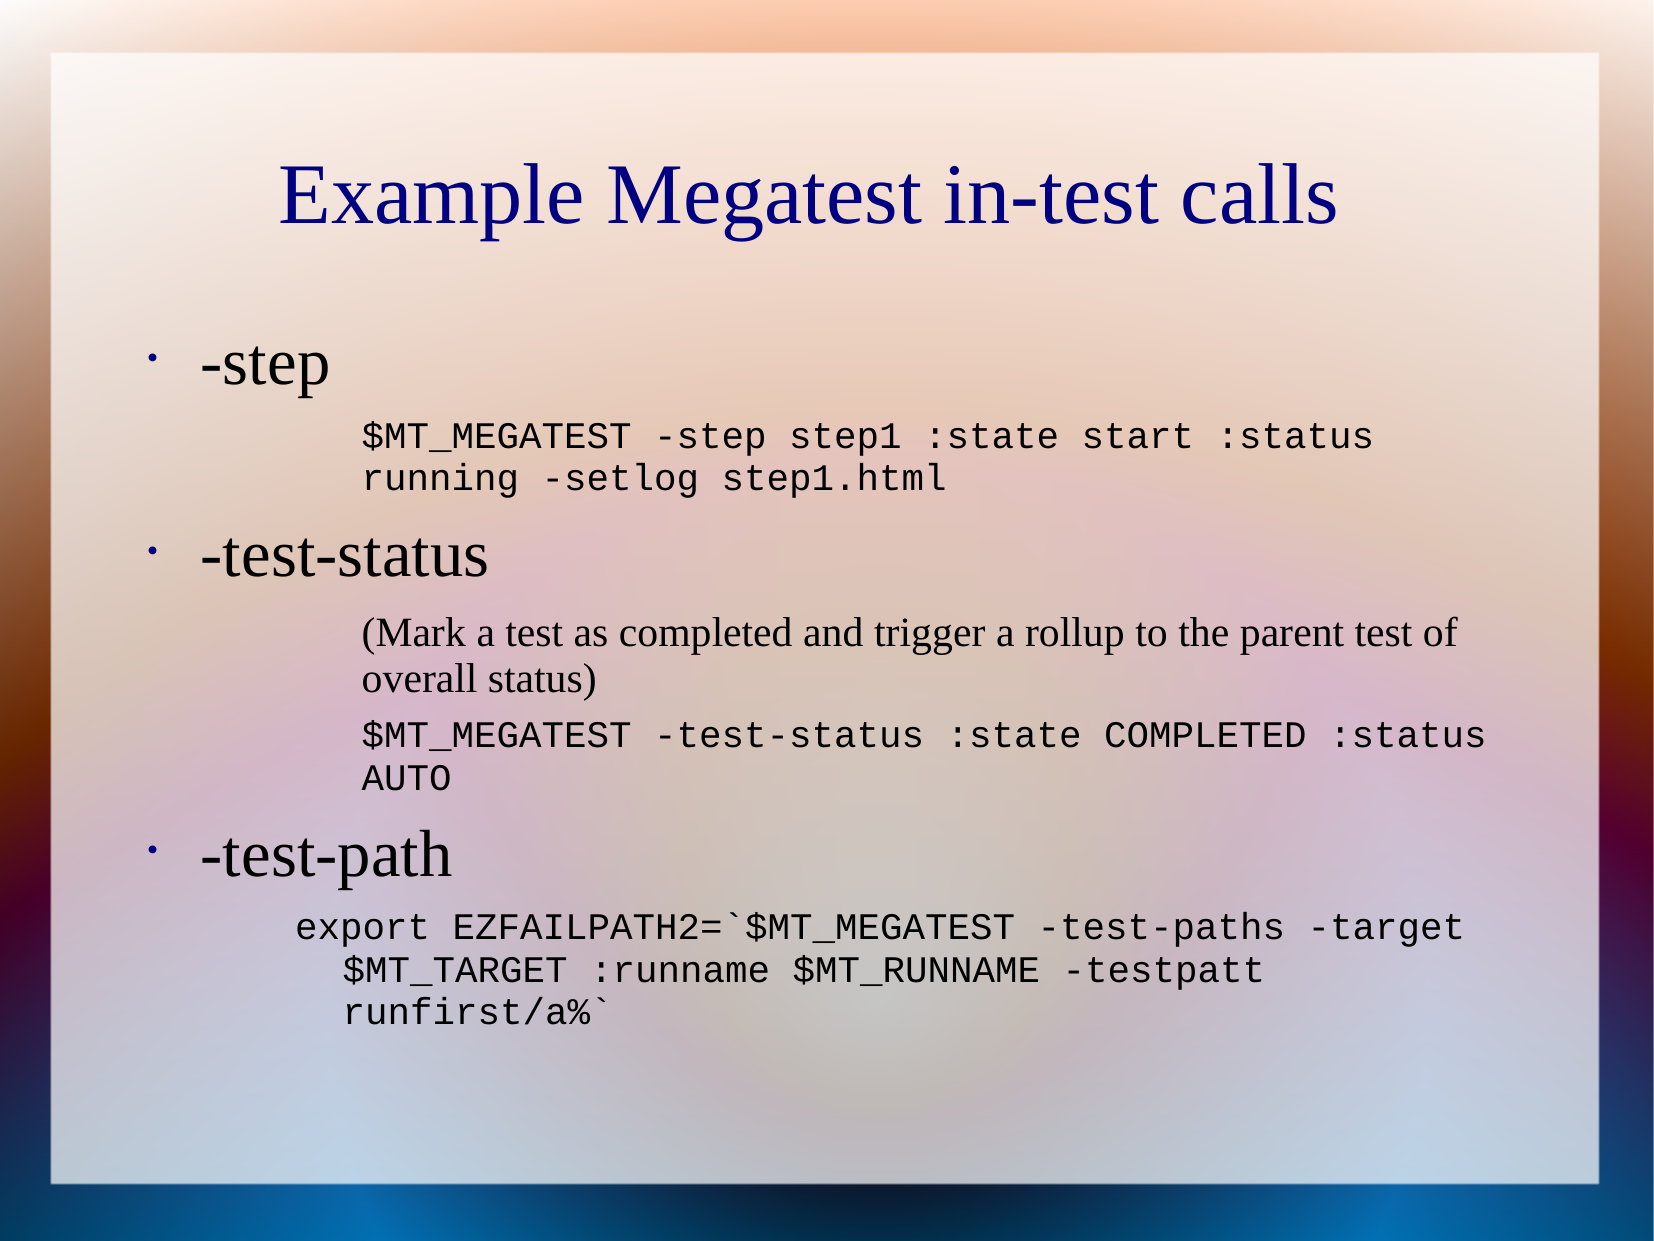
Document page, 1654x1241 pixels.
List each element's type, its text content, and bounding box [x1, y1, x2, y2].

picture [0, 0, 1654, 1241]
title Example Megatest in-test calls [82, 90, 1536, 298]
list -step $MT_MEGATEST -step step1 :state start :status running -setlog step1.html -test-status (Mark a test as completed and trigger a rollup to the parent test of overall status) $MT_MEGATEST -test-status :state COMPLETED :status AUTO -test-path export EZFAILPATH2=`$MT_MEGATEST -test-paths -target $MT_TARGET :runname $MT_RUNNAME -testpatt runfirst/a%` [129, 324, 1489, 1045]
